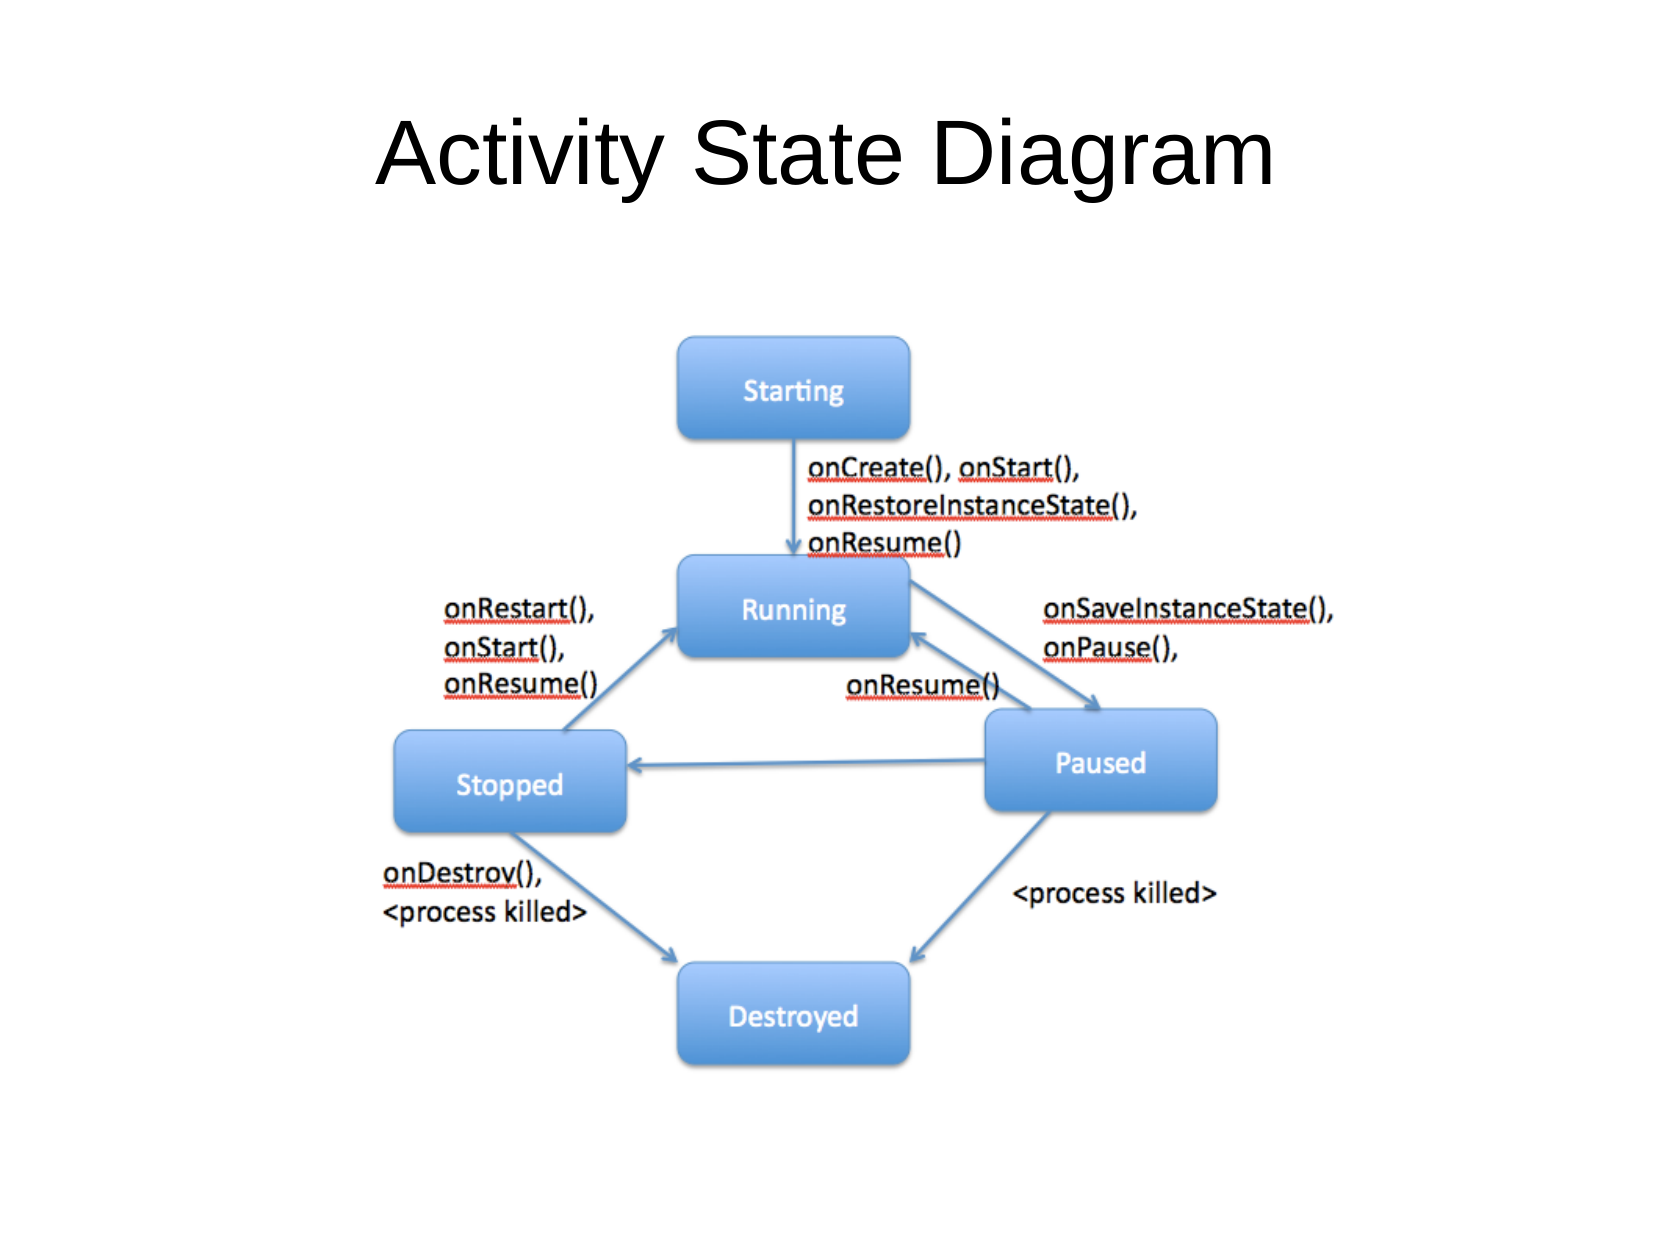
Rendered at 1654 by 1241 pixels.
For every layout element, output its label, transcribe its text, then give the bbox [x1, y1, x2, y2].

title Activity State Diagram [82, 49, 1571, 257]
picture [359, 323, 1351, 1081]
